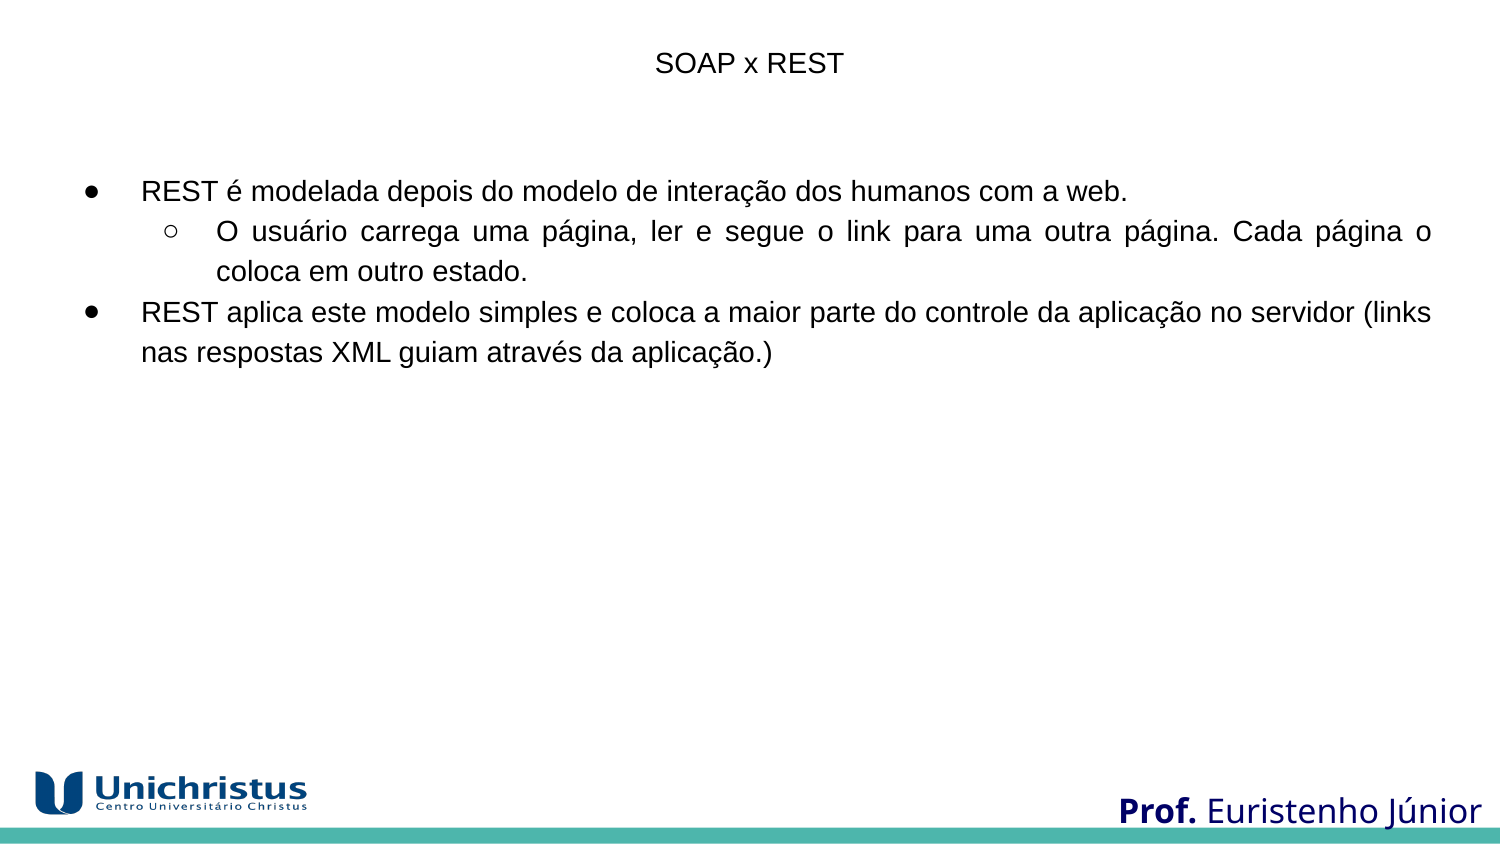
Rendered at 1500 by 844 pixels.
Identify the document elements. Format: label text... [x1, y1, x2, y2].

text_box Prof. Euristenho Júnior [1103, 779, 1500, 835]
picture [31, 769, 311, 816]
title SOAP x REST [51, 29, 1449, 139]
list REST é modelada depois do modelo de interação dos humanos com a web. O usuário carrega uma página, ler e segue o link para uma outra página. Cada página o coloca em outro estado. REST aplica este modelo simples e coloca a maior parte do controle da aplicação no servidor (links nas respostas XML guiam através da aplicação.) [51, 152, 1449, 750]
